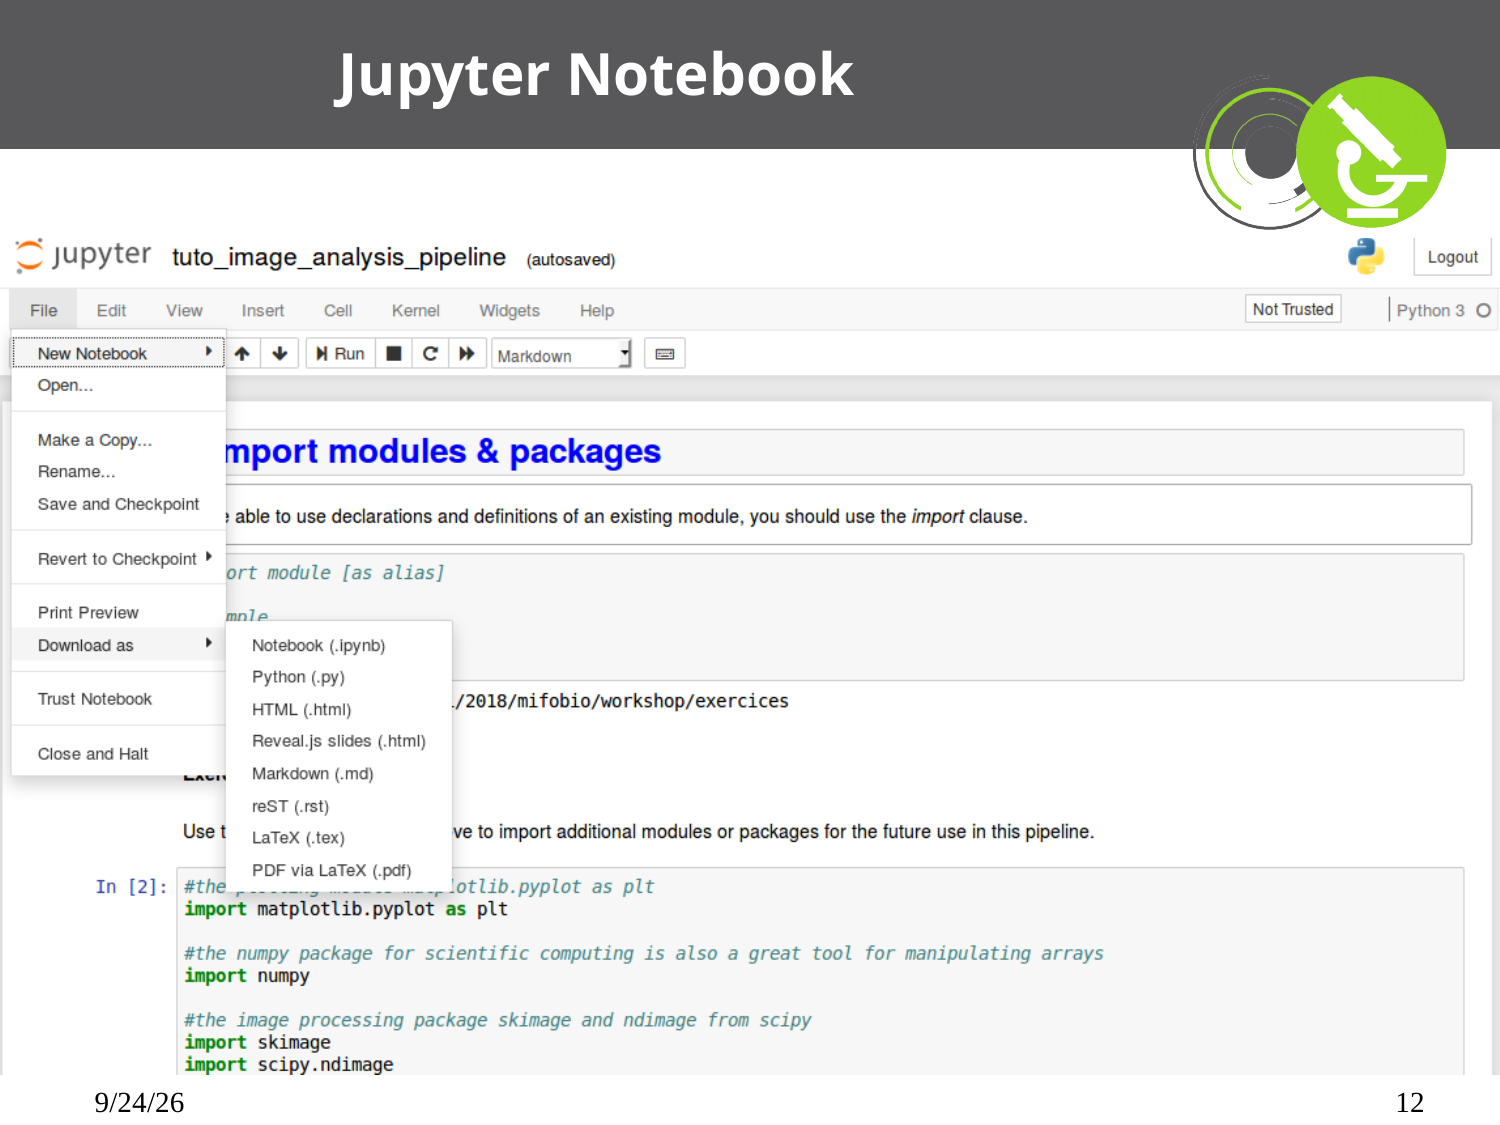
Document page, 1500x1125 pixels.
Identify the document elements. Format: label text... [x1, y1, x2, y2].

picture [0, 238, 1500, 1075]
title Jupyter Notebook [0, 0, 1193, 145]
picture [1188, 69, 1453, 236]
